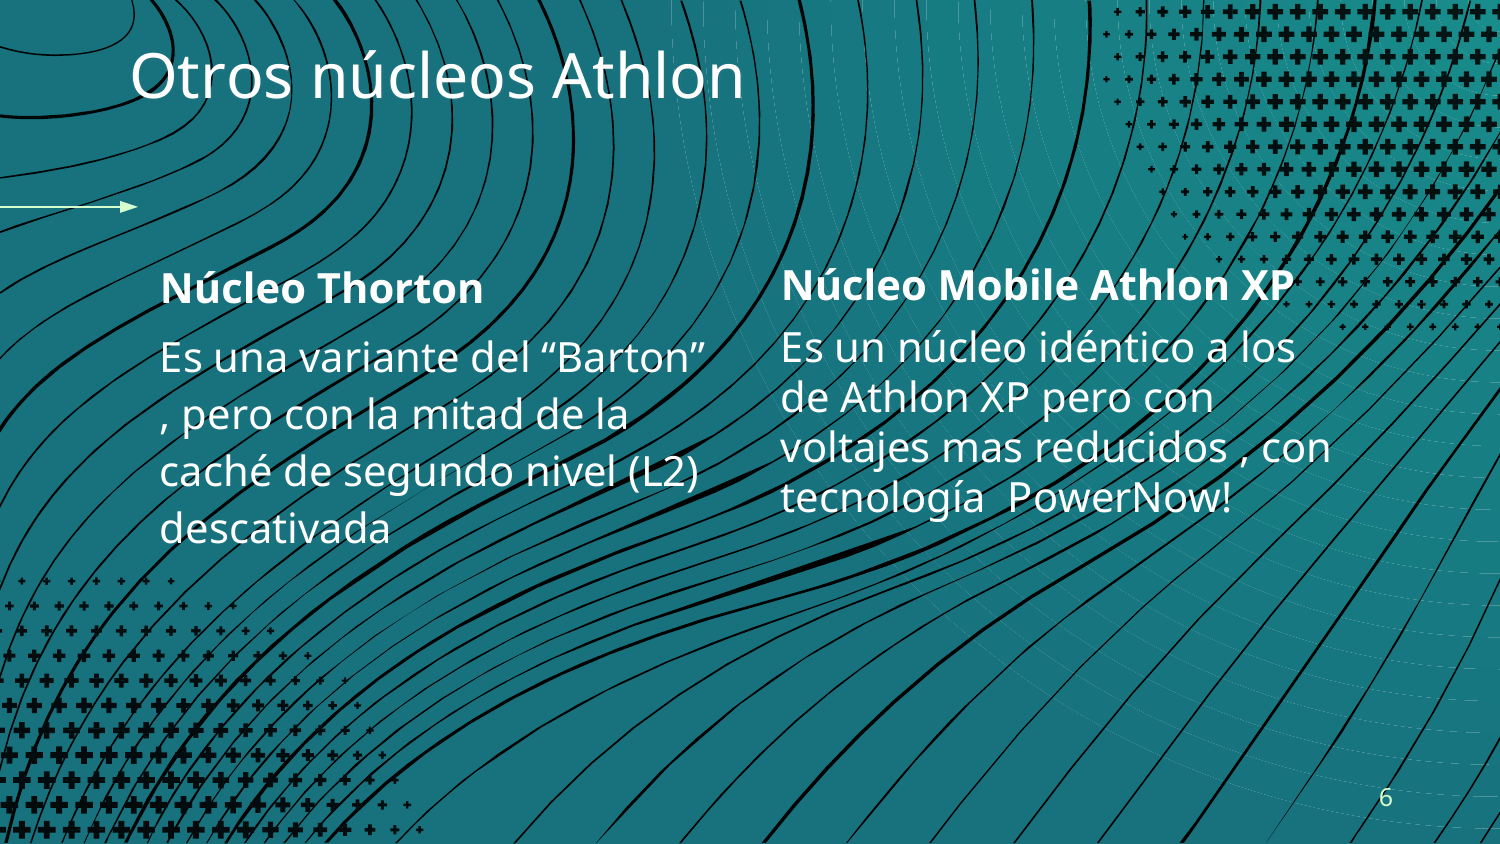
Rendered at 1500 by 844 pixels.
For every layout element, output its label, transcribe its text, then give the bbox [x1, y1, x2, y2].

title Otros núcleos Athlon [129, 44, 1310, 110]
list Núcleo Mobile Athlon XP Es un núcleo idéntico a los de Athlon XP pero con voltajes mas reducidos , con tecnología PowerNow! [780, 258, 1341, 702]
list Núcleo Thorton Es una variante del “Barton” , pero con la mitad de la caché de segundo nivel (L2) descativada [159, 258, 720, 702]
text_box 7 [1378, 766, 1469, 832]
